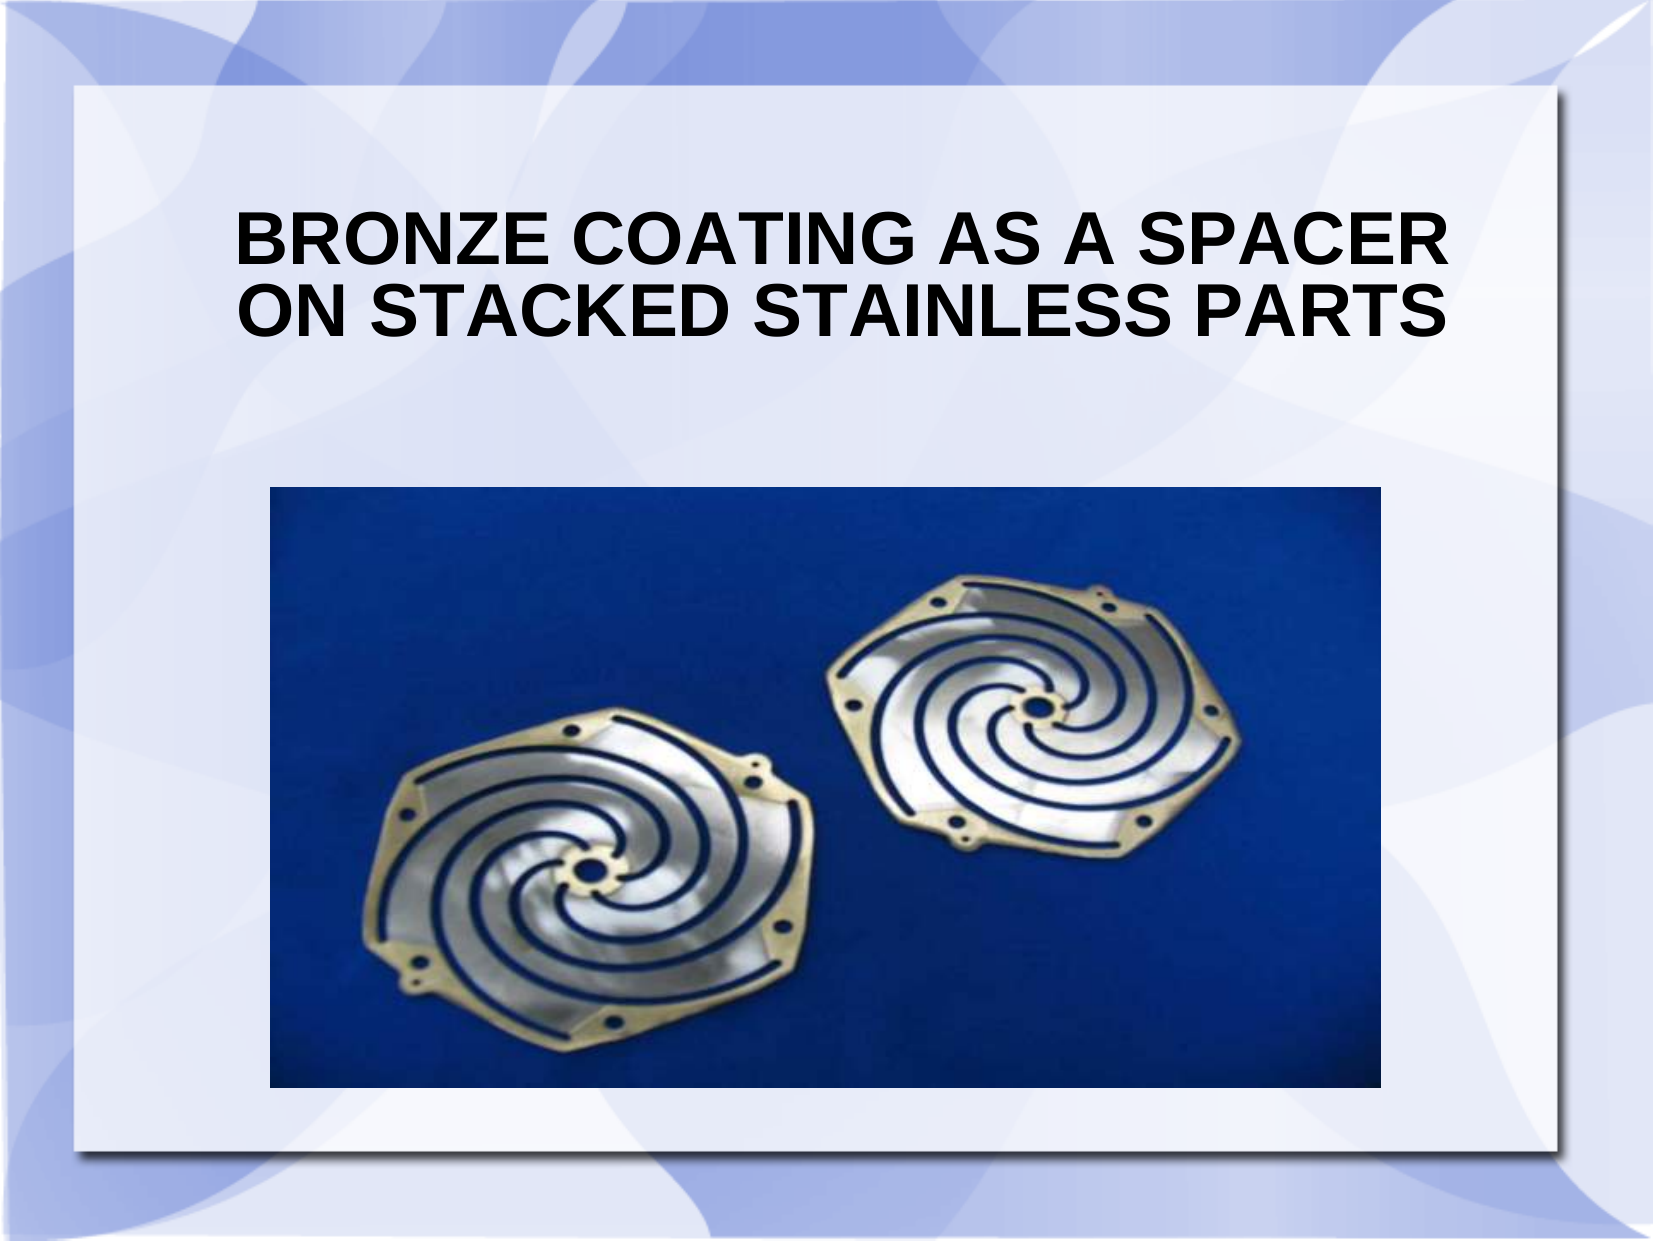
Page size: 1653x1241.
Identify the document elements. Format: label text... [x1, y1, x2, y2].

picture [0, 0, 1653, 1241]
title BRONZE COATING AS A SPACER ON STACKED STAINLESS PARTS [230, 105, 1456, 436]
